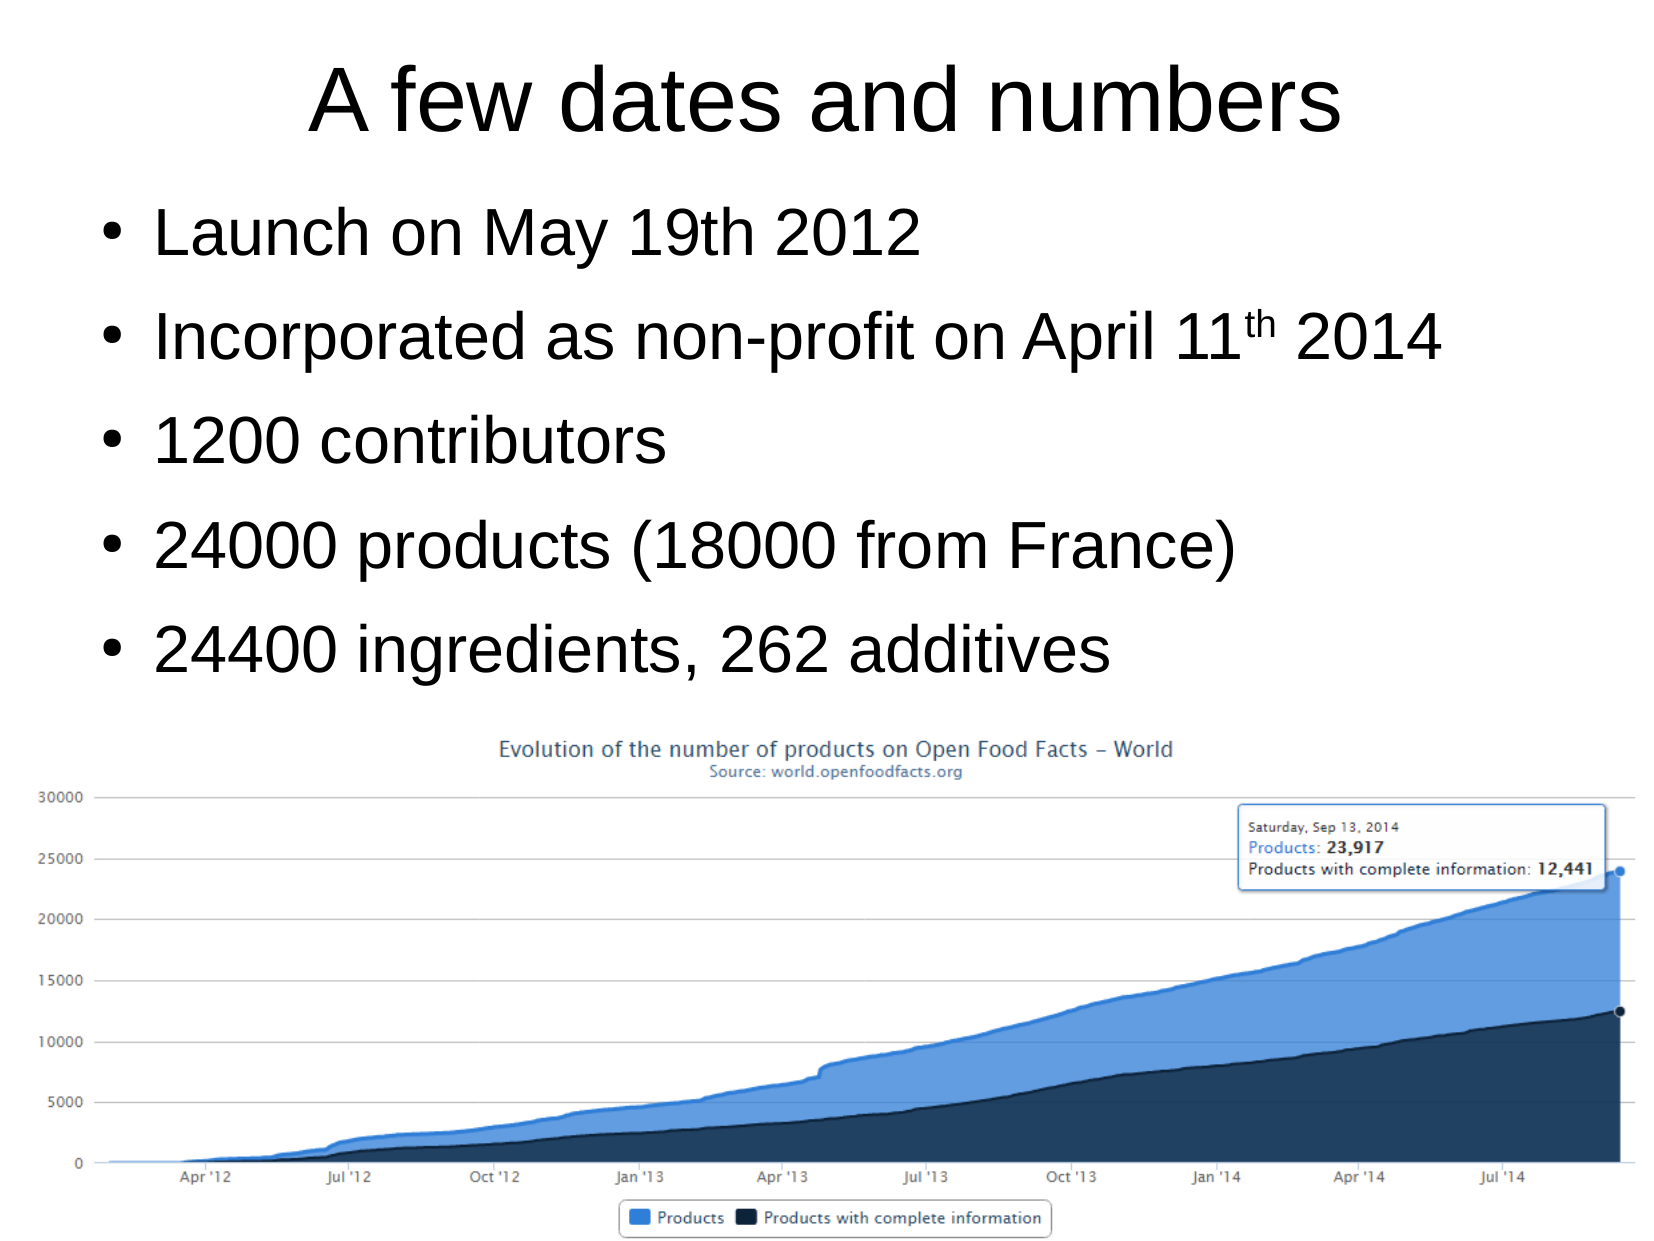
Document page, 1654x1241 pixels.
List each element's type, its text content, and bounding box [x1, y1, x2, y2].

title A few dates and numbers [82, 48, 1571, 152]
picture [13, 721, 1642, 1241]
list Launch on May 19th 2012 Incorporated as non-profit on April 11th 2014 1200 contributors 24000 products (18000 from France) 24400 ingredients, 262 additives [82, 195, 1571, 721]
